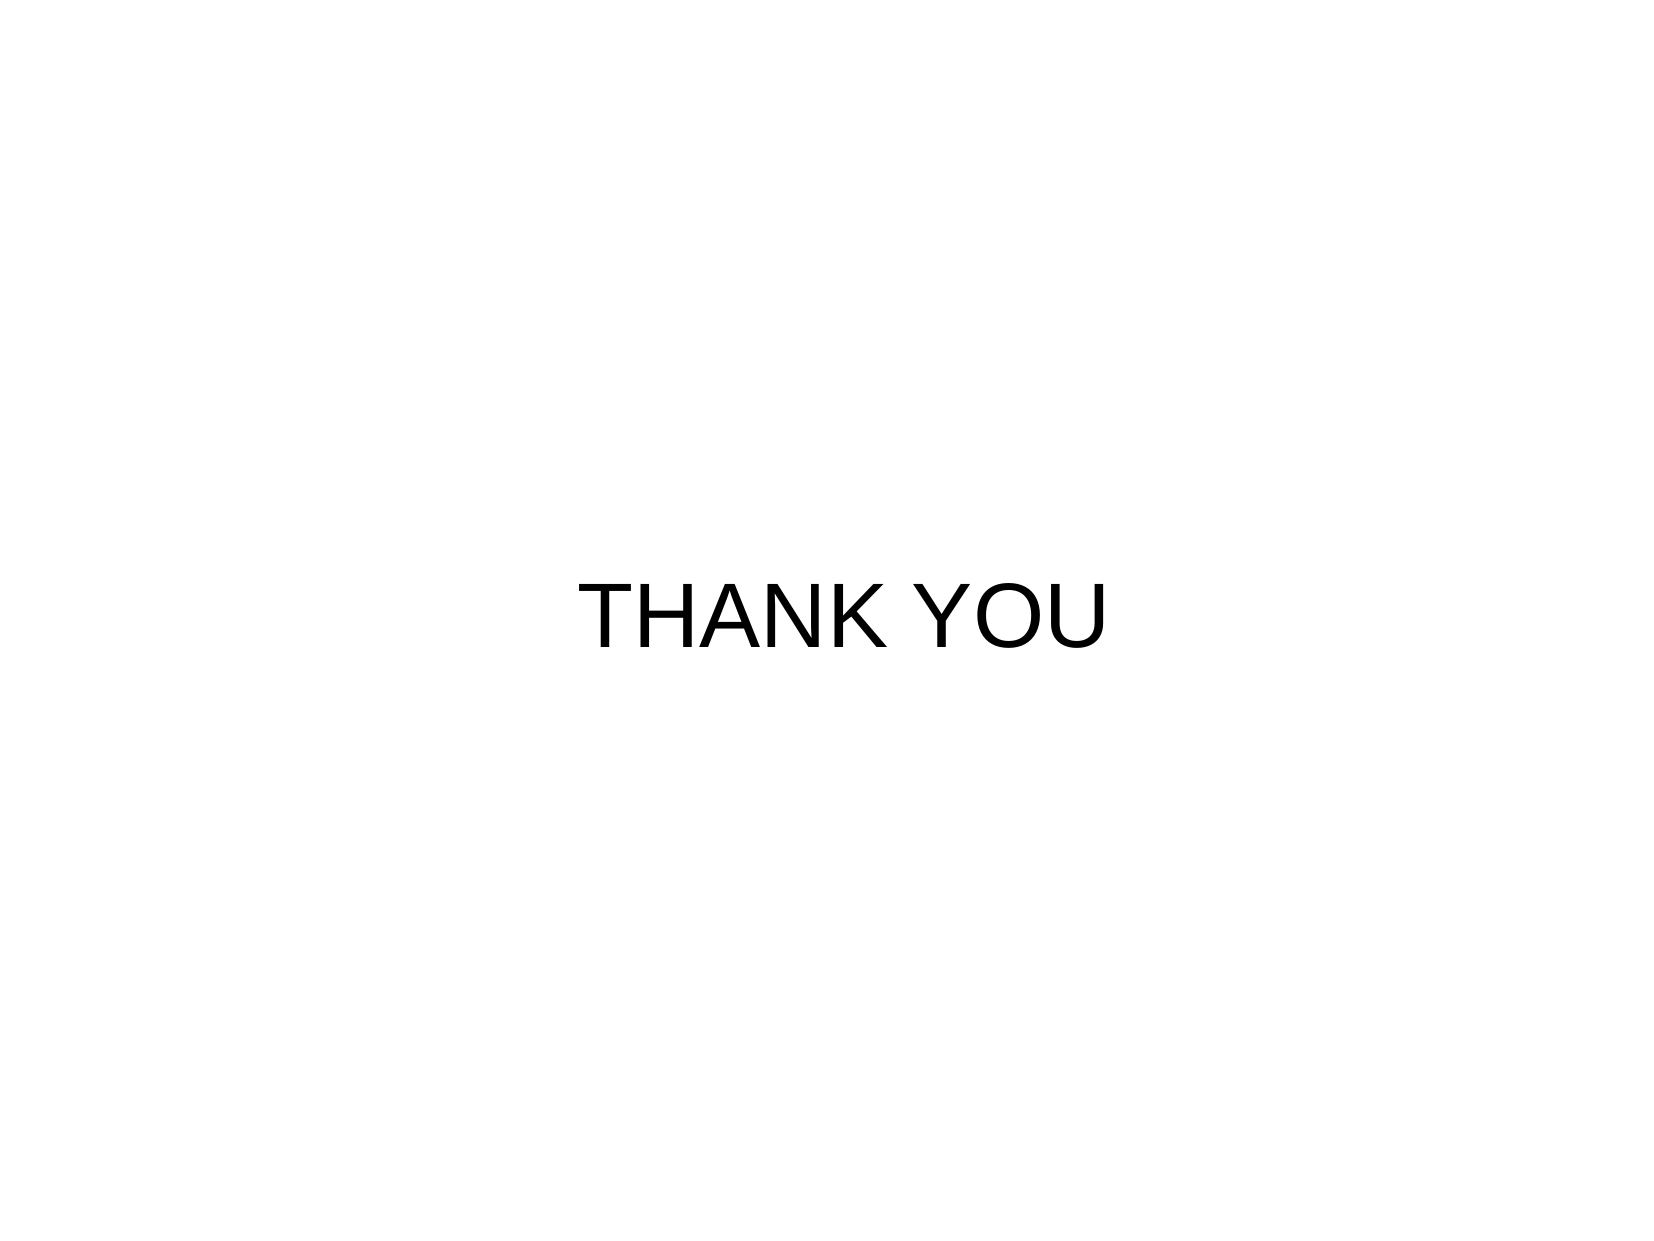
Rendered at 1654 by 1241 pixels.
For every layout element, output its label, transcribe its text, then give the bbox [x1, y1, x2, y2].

title THANK YOU [82, 49, 1607, 1182]
